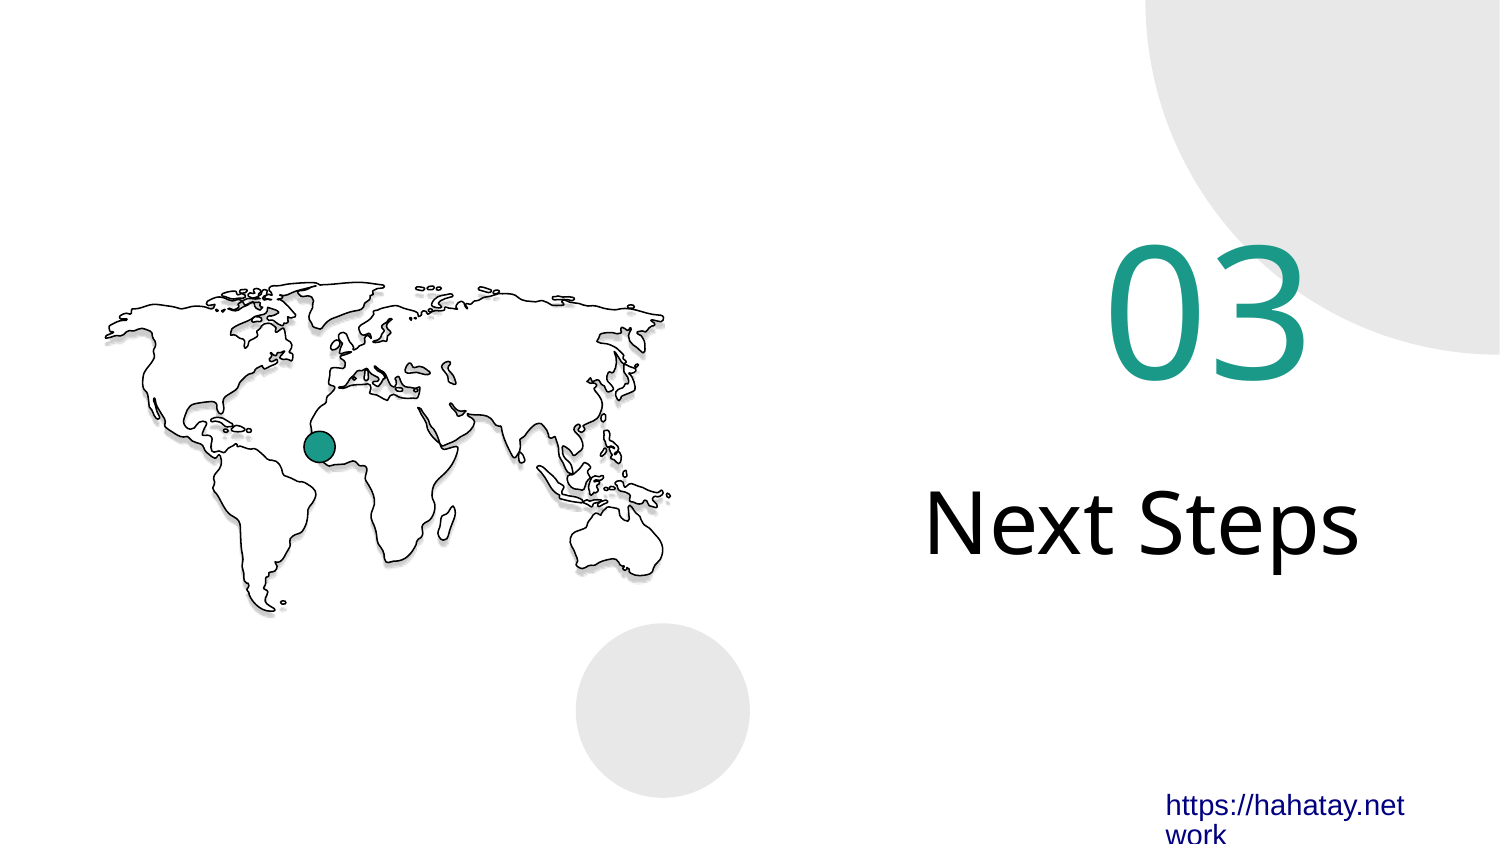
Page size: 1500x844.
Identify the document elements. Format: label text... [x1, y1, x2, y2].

text_box [431, 293, 453, 308]
text_box [603, 486, 616, 491]
text_box 03 [1087, 178, 1401, 383]
text_box [415, 286, 425, 291]
text_box Next Steps [547, 409, 1377, 630]
text_box [622, 470, 627, 478]
text_box [210, 417, 252, 433]
text_box [615, 480, 664, 508]
text_box [600, 413, 606, 422]
text_box [437, 505, 456, 541]
text_box [570, 505, 663, 576]
text_box [105, 282, 385, 612]
text_box [478, 286, 492, 293]
text_box [536, 465, 608, 507]
text_box [600, 430, 622, 464]
text_box [303, 290, 664, 563]
